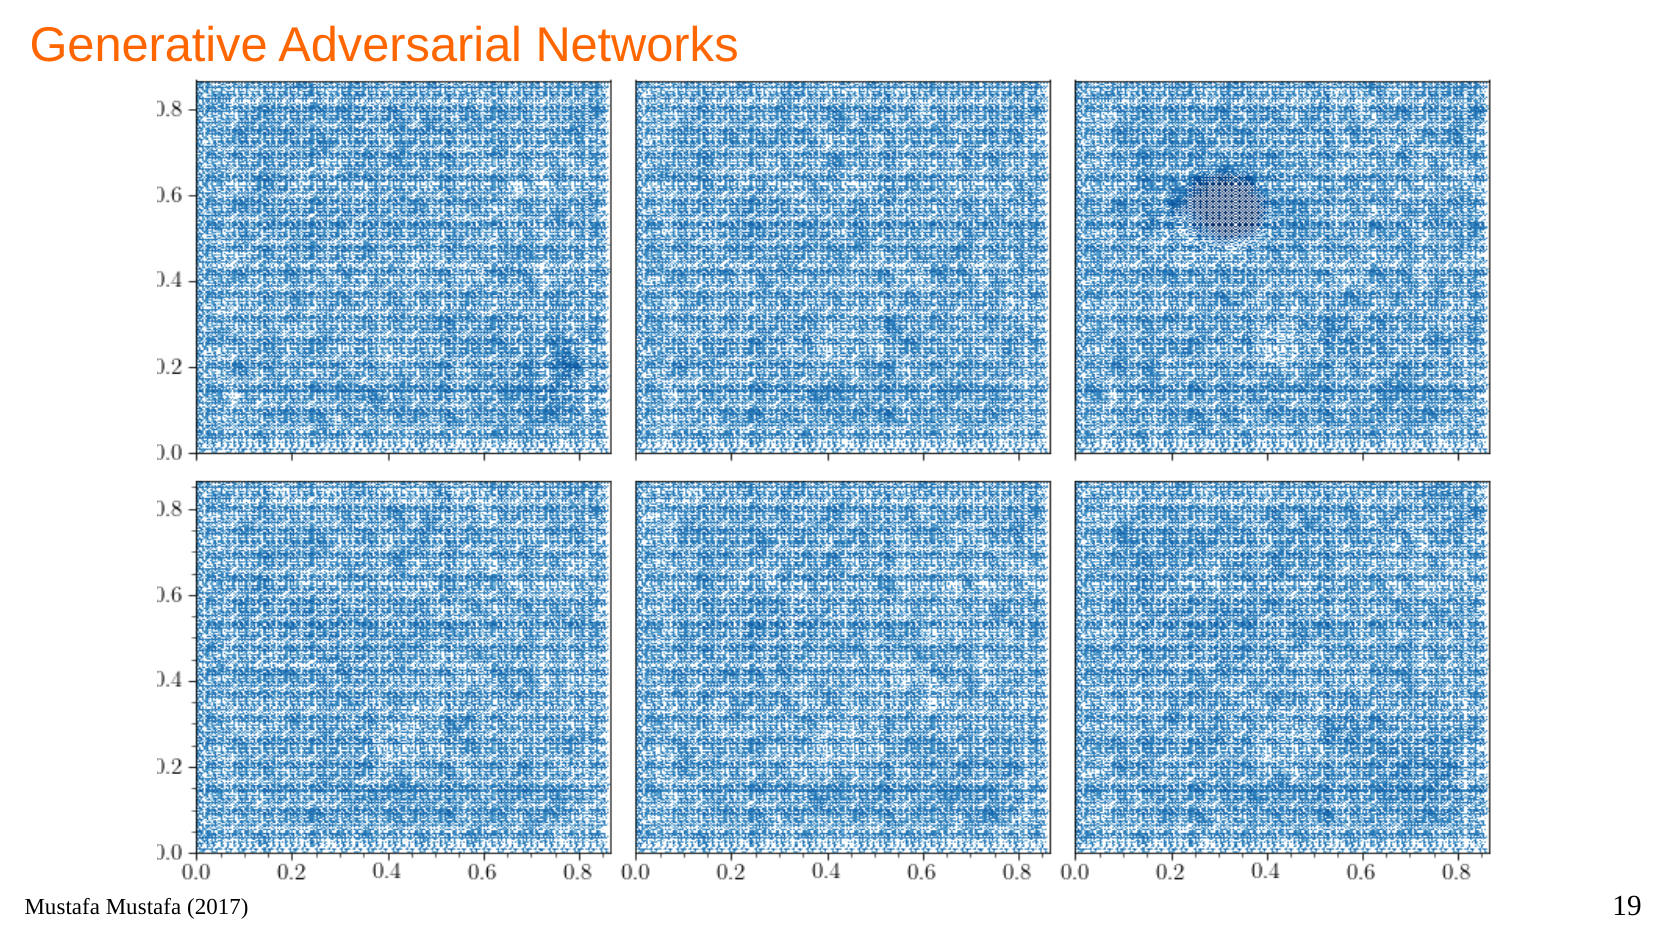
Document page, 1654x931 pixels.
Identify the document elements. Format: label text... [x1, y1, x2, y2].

title Generative Adversarial Networks [29, 15, 1621, 74]
picture [157, 70, 1508, 881]
